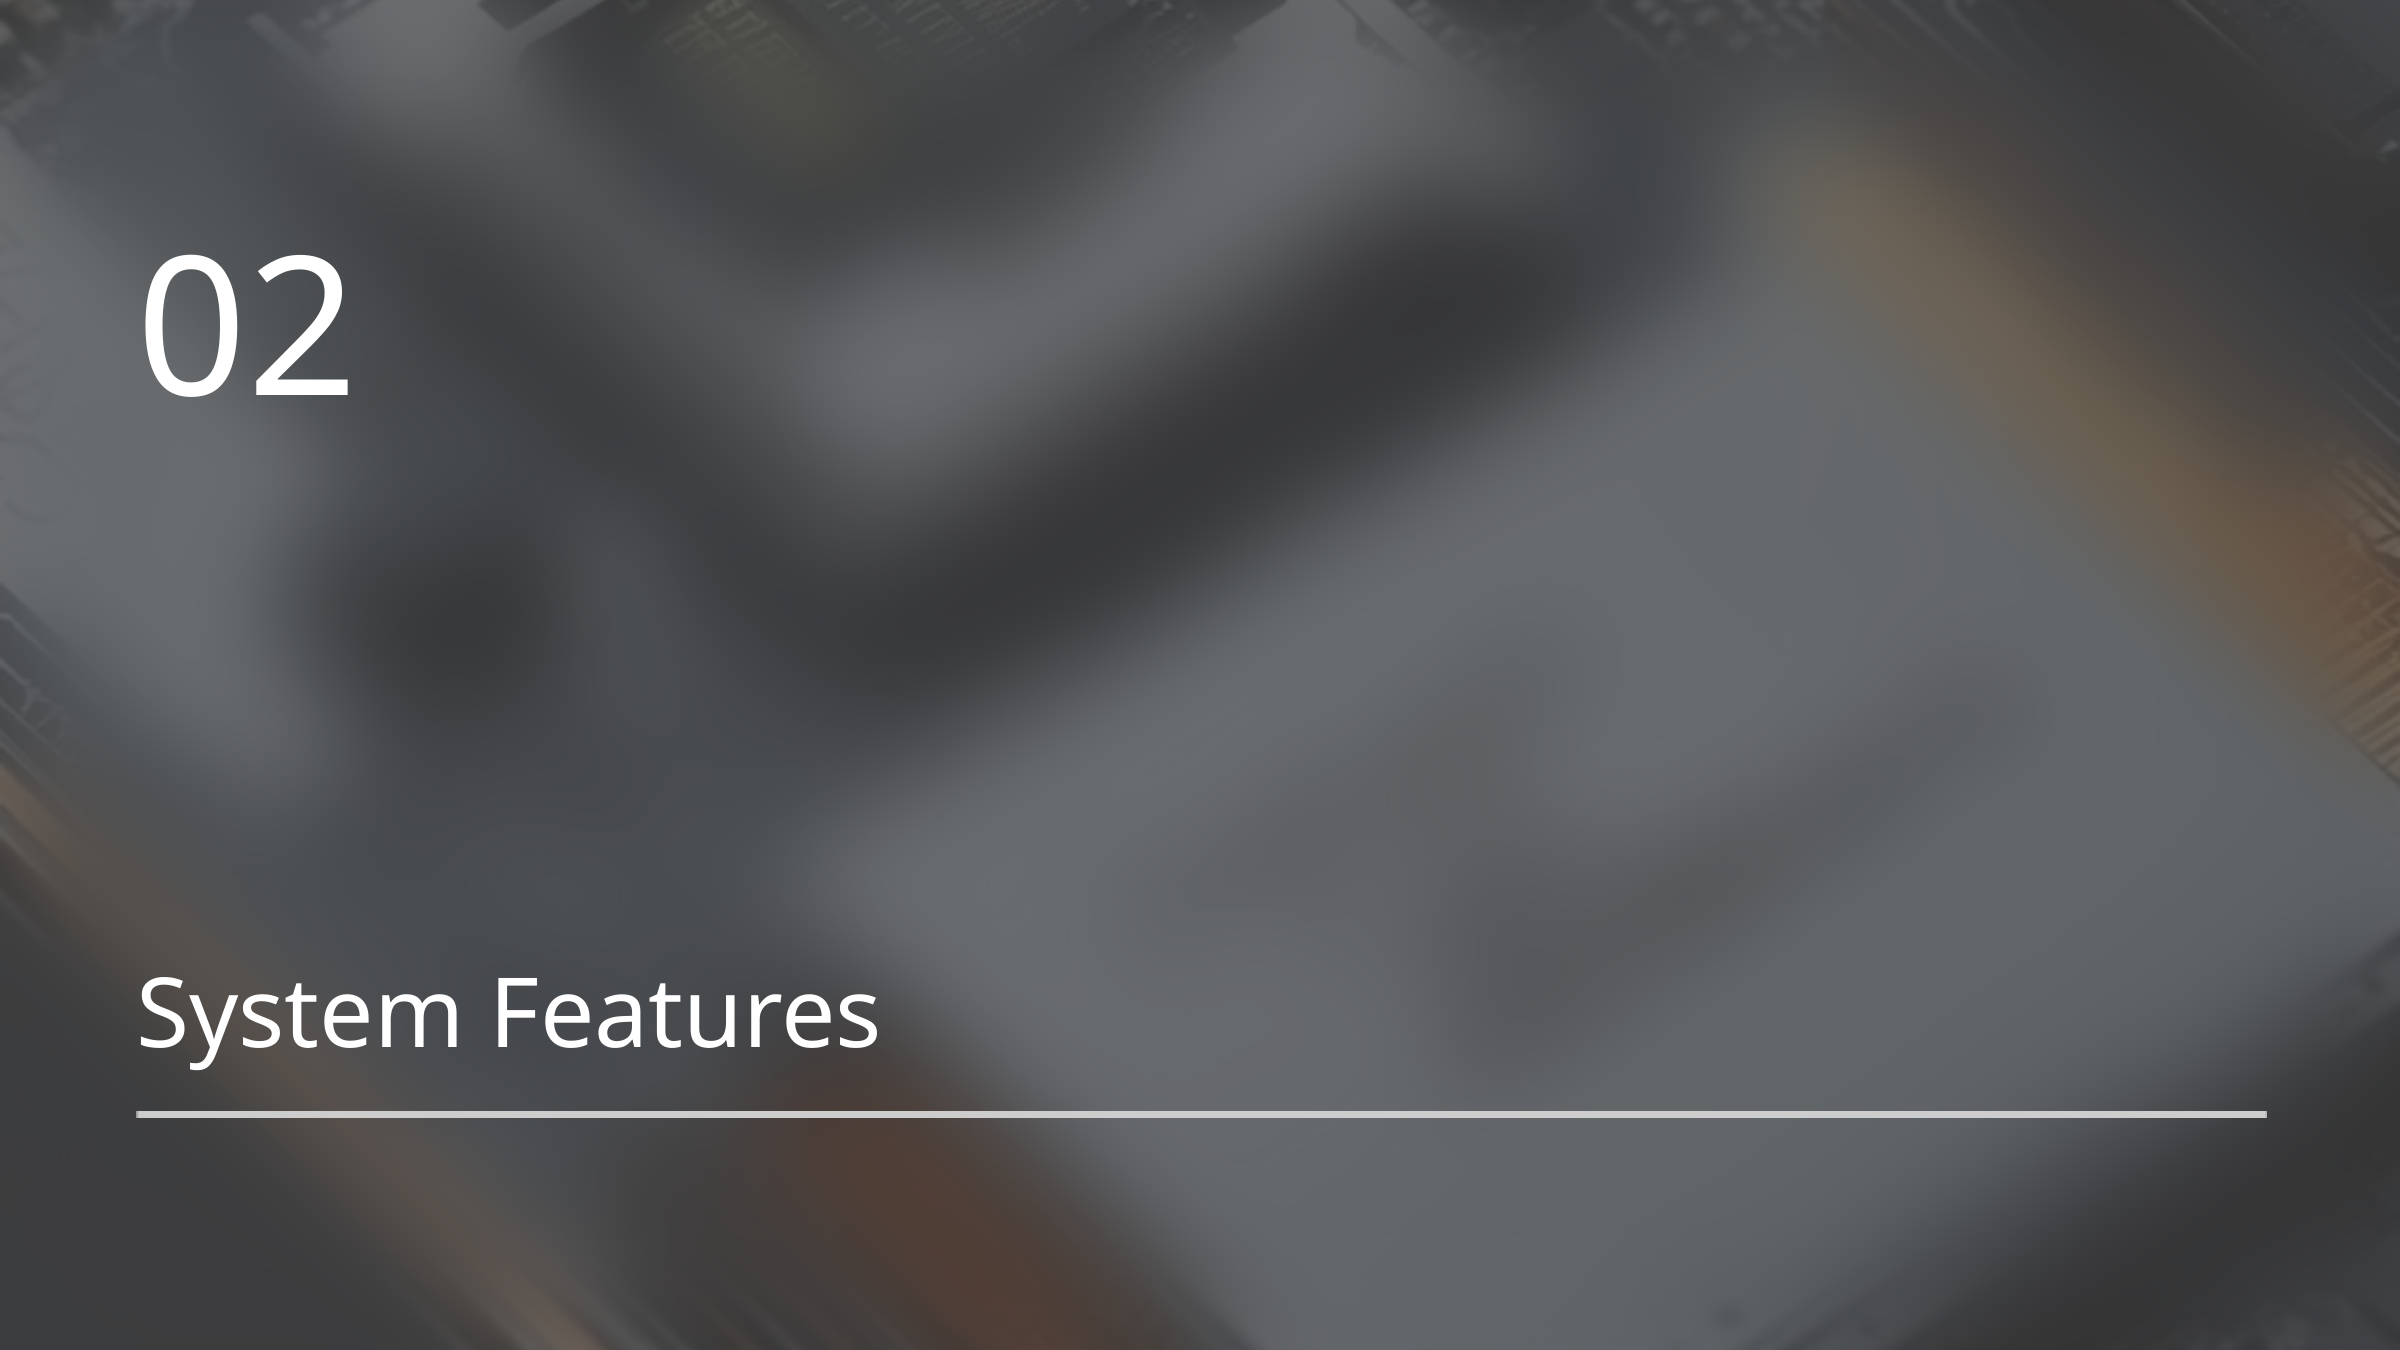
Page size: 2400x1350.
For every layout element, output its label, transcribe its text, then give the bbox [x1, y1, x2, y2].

picture [0, 0, 2400, 1350]
text_box System Features [136, 946, 2267, 1068]
text_box 02 [136, 191, 2267, 435]
